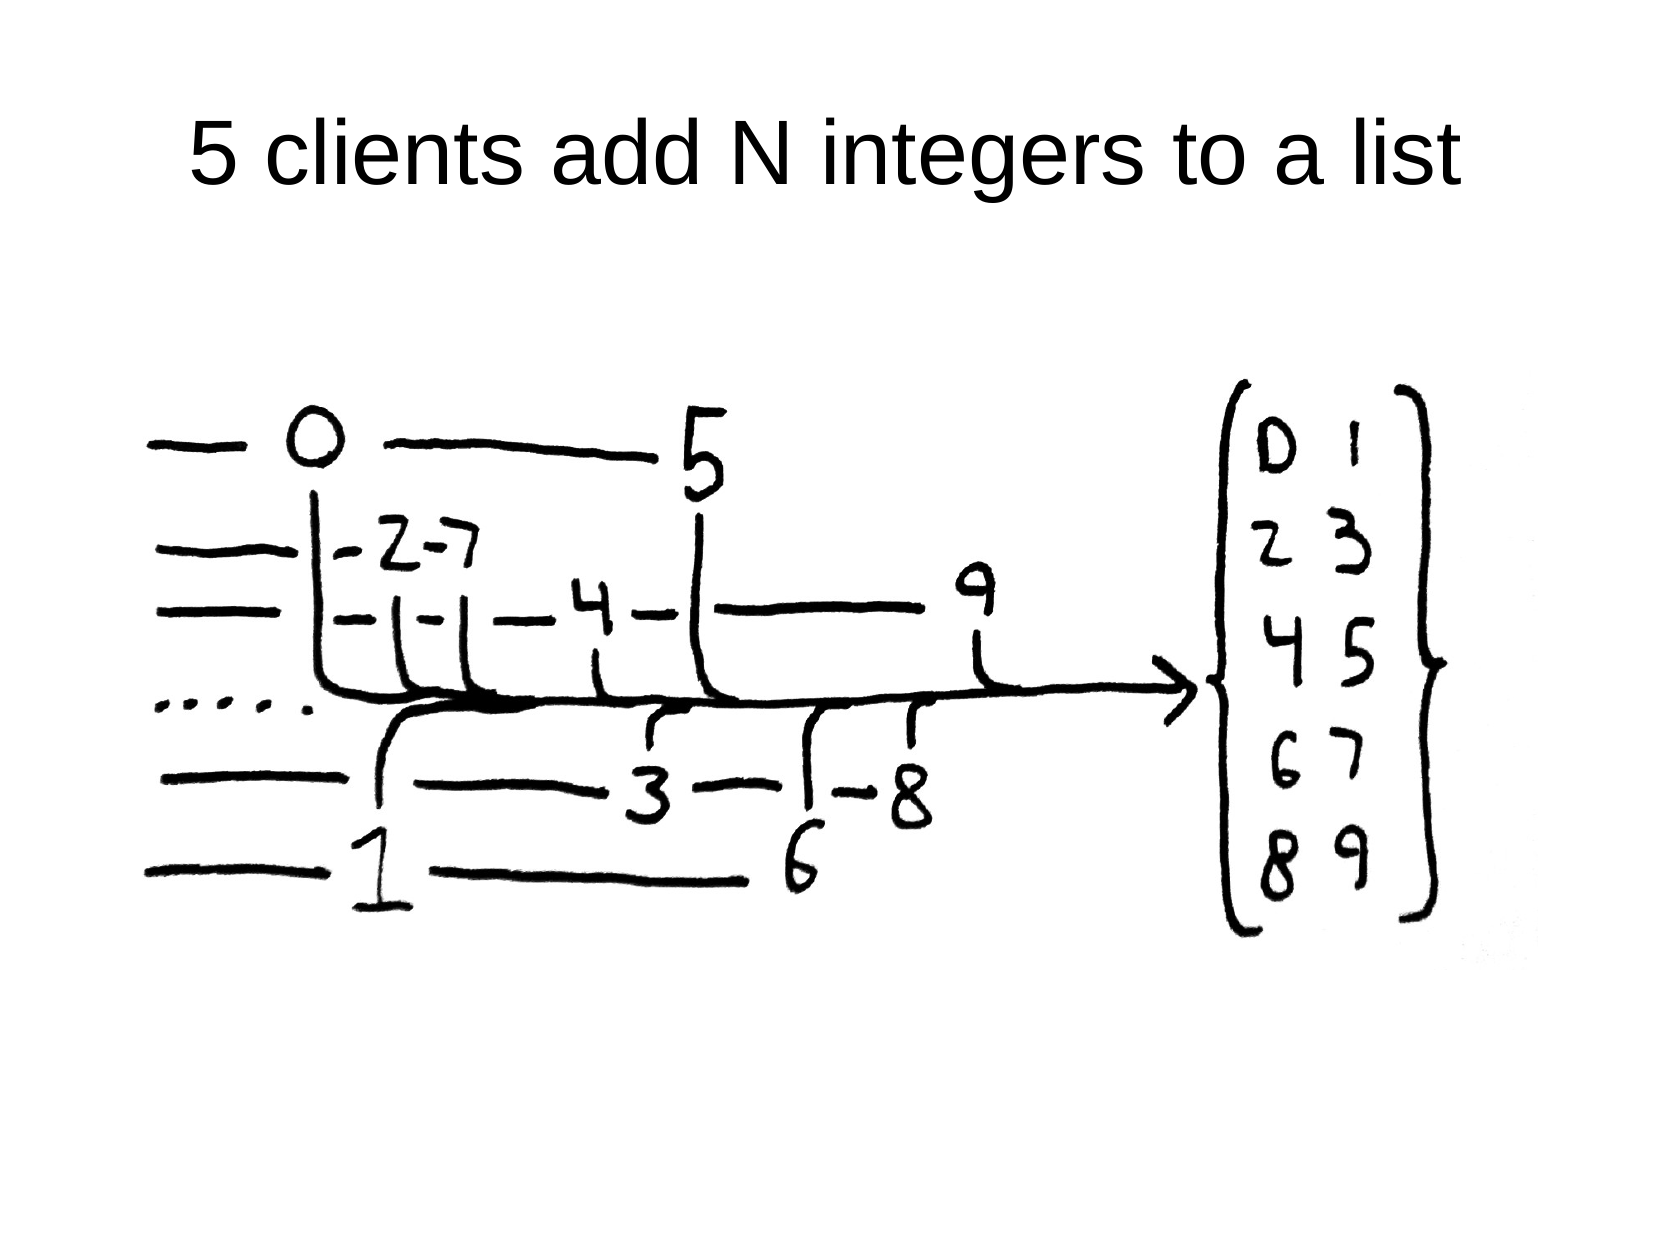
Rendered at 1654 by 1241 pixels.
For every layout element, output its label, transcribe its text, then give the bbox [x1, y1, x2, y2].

title 5 clients add N integers to a list [82, 49, 1571, 257]
picture [82, 330, 1538, 970]
